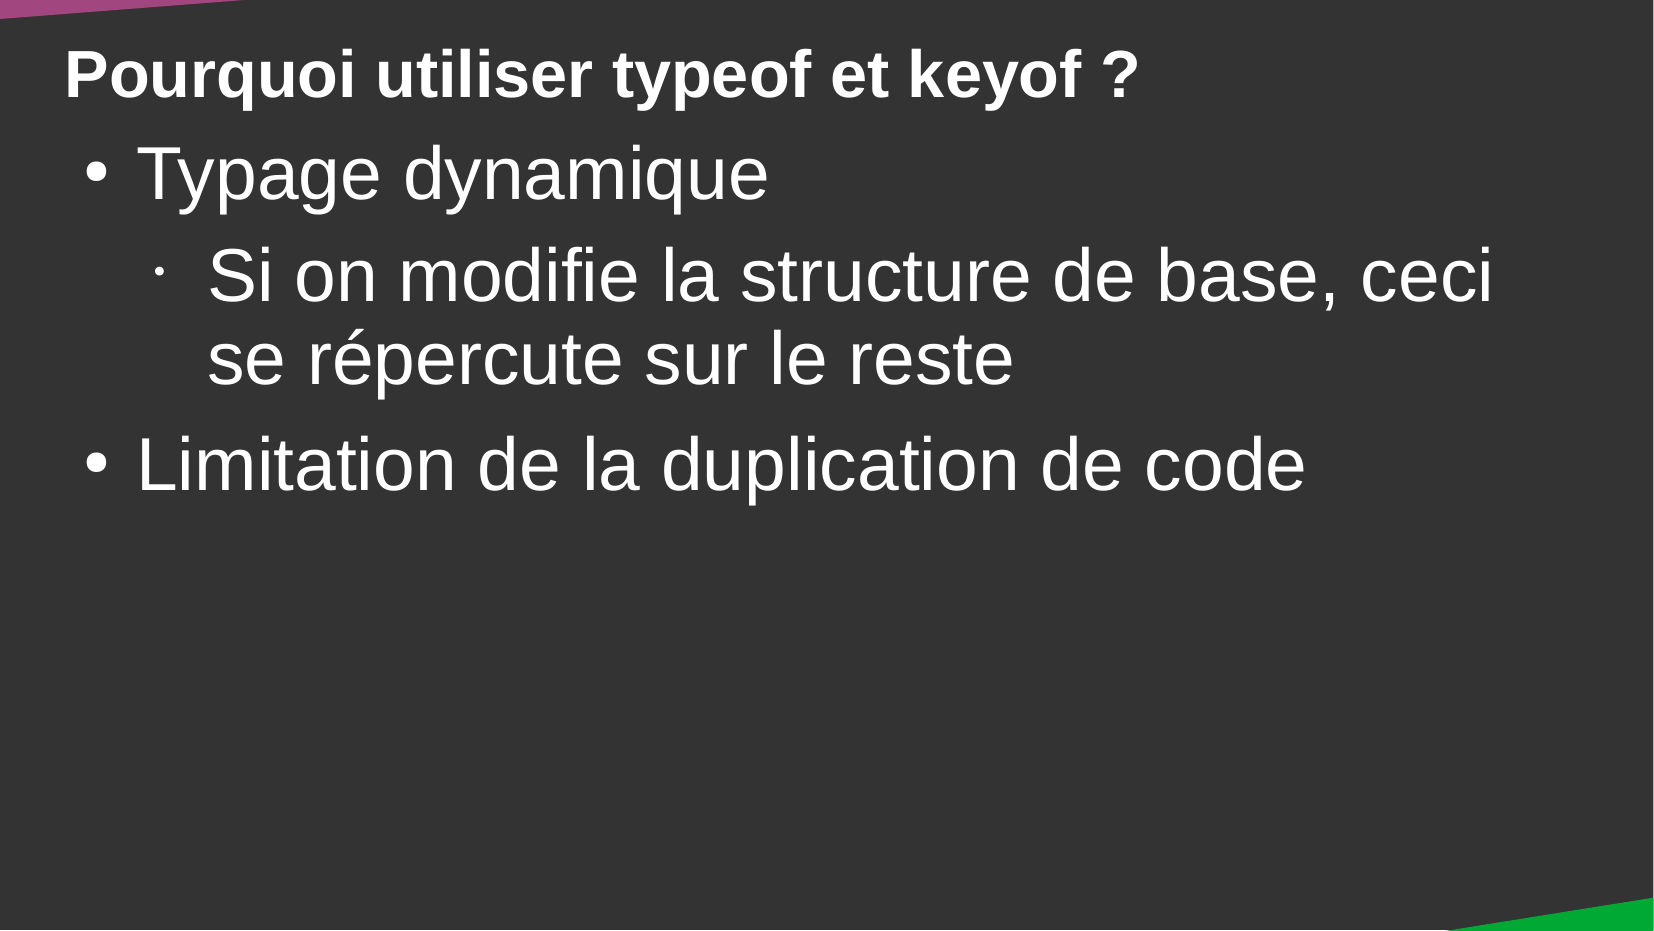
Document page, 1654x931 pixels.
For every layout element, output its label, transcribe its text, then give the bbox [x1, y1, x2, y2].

list Typage dynamique Si on modifie la structure de base, ceci se répercute sur le reste Limitation de la duplication de code [65, 131, 1544, 745]
text_box [1444, 897, 1654, 931]
text_box [0, 0, 245, 19]
title Pourquoi utiliser typeof et keyof ? [64, 37, 1365, 113]
